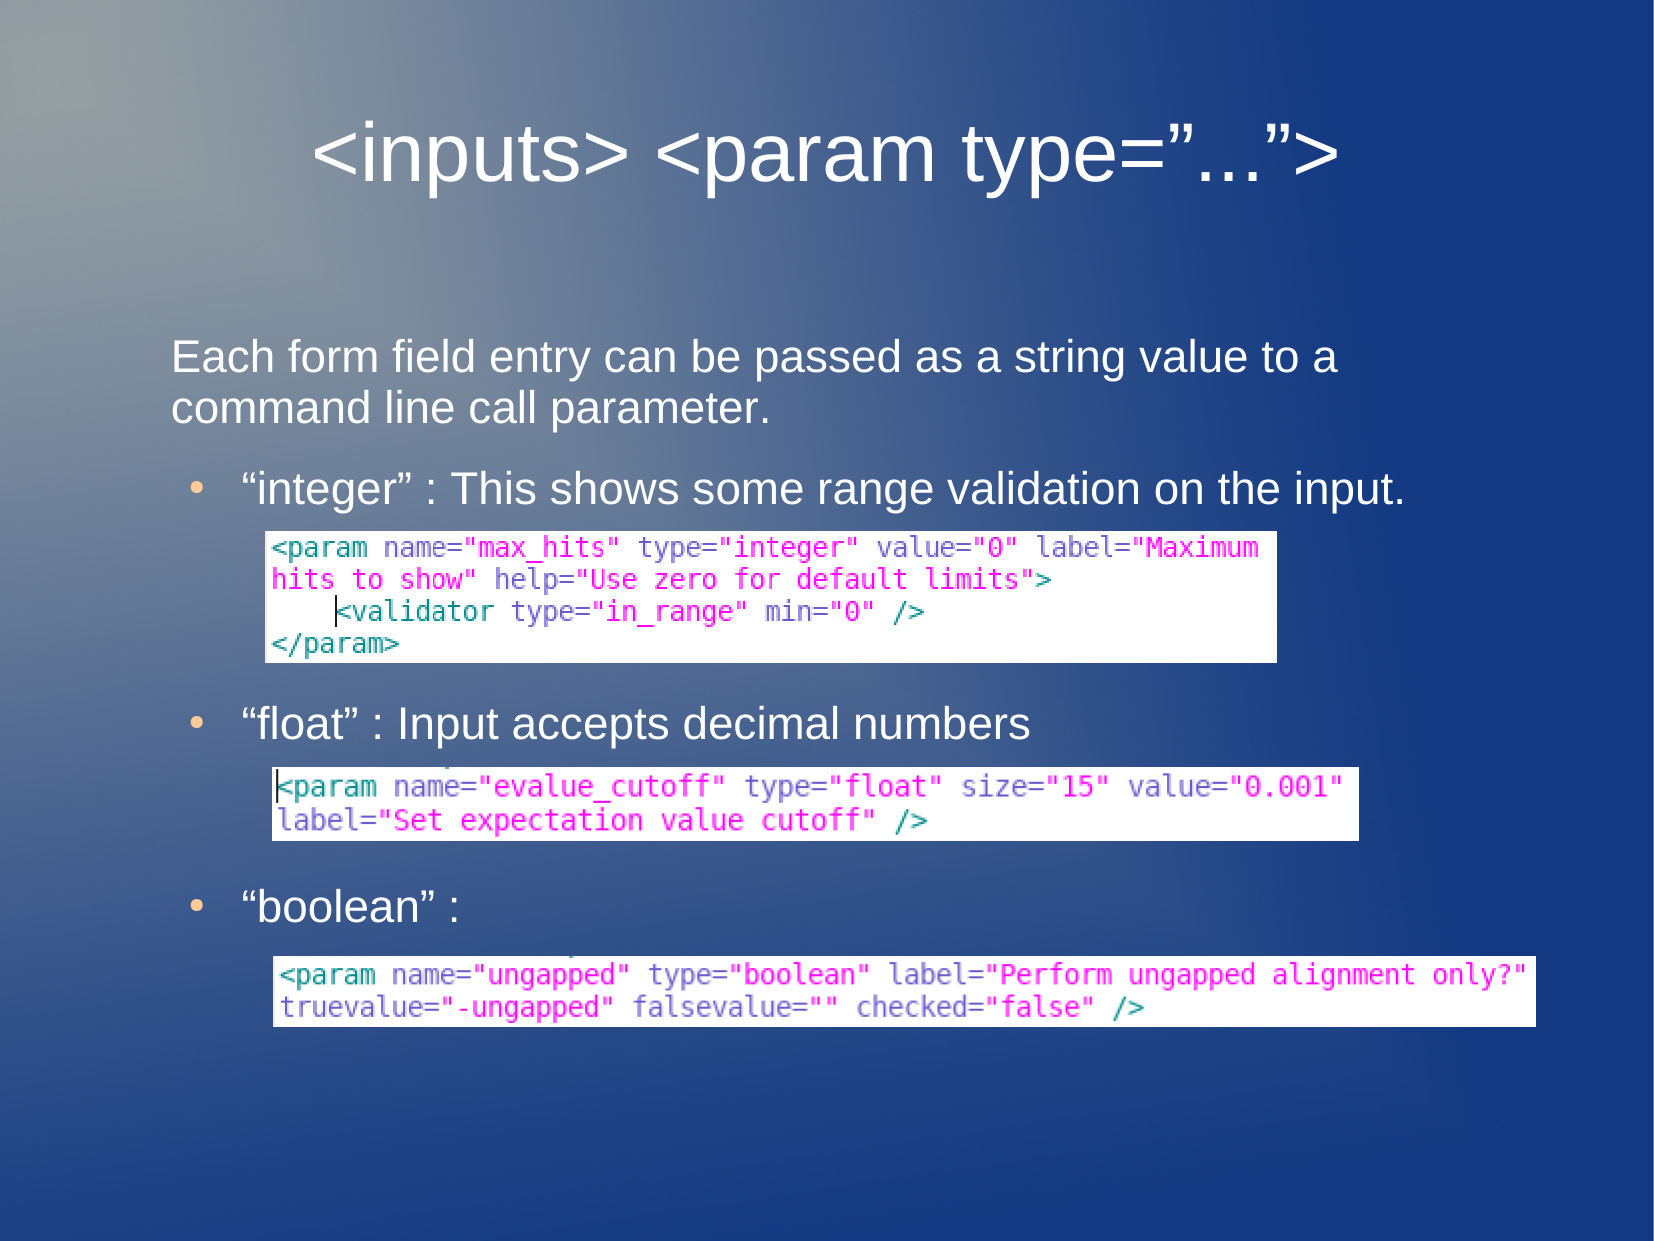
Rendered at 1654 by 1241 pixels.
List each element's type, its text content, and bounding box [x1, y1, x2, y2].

list Each form field entry can be passed as a string value to a command line call parameter. “integer” : This shows some range validation on the input. “float” : Input accepts decimal numbers “boolean” : [170, 331, 1530, 1127]
picture [0, 0, 1654, 1241]
title <inputs> <param type=”...”> [82, 49, 1571, 257]
